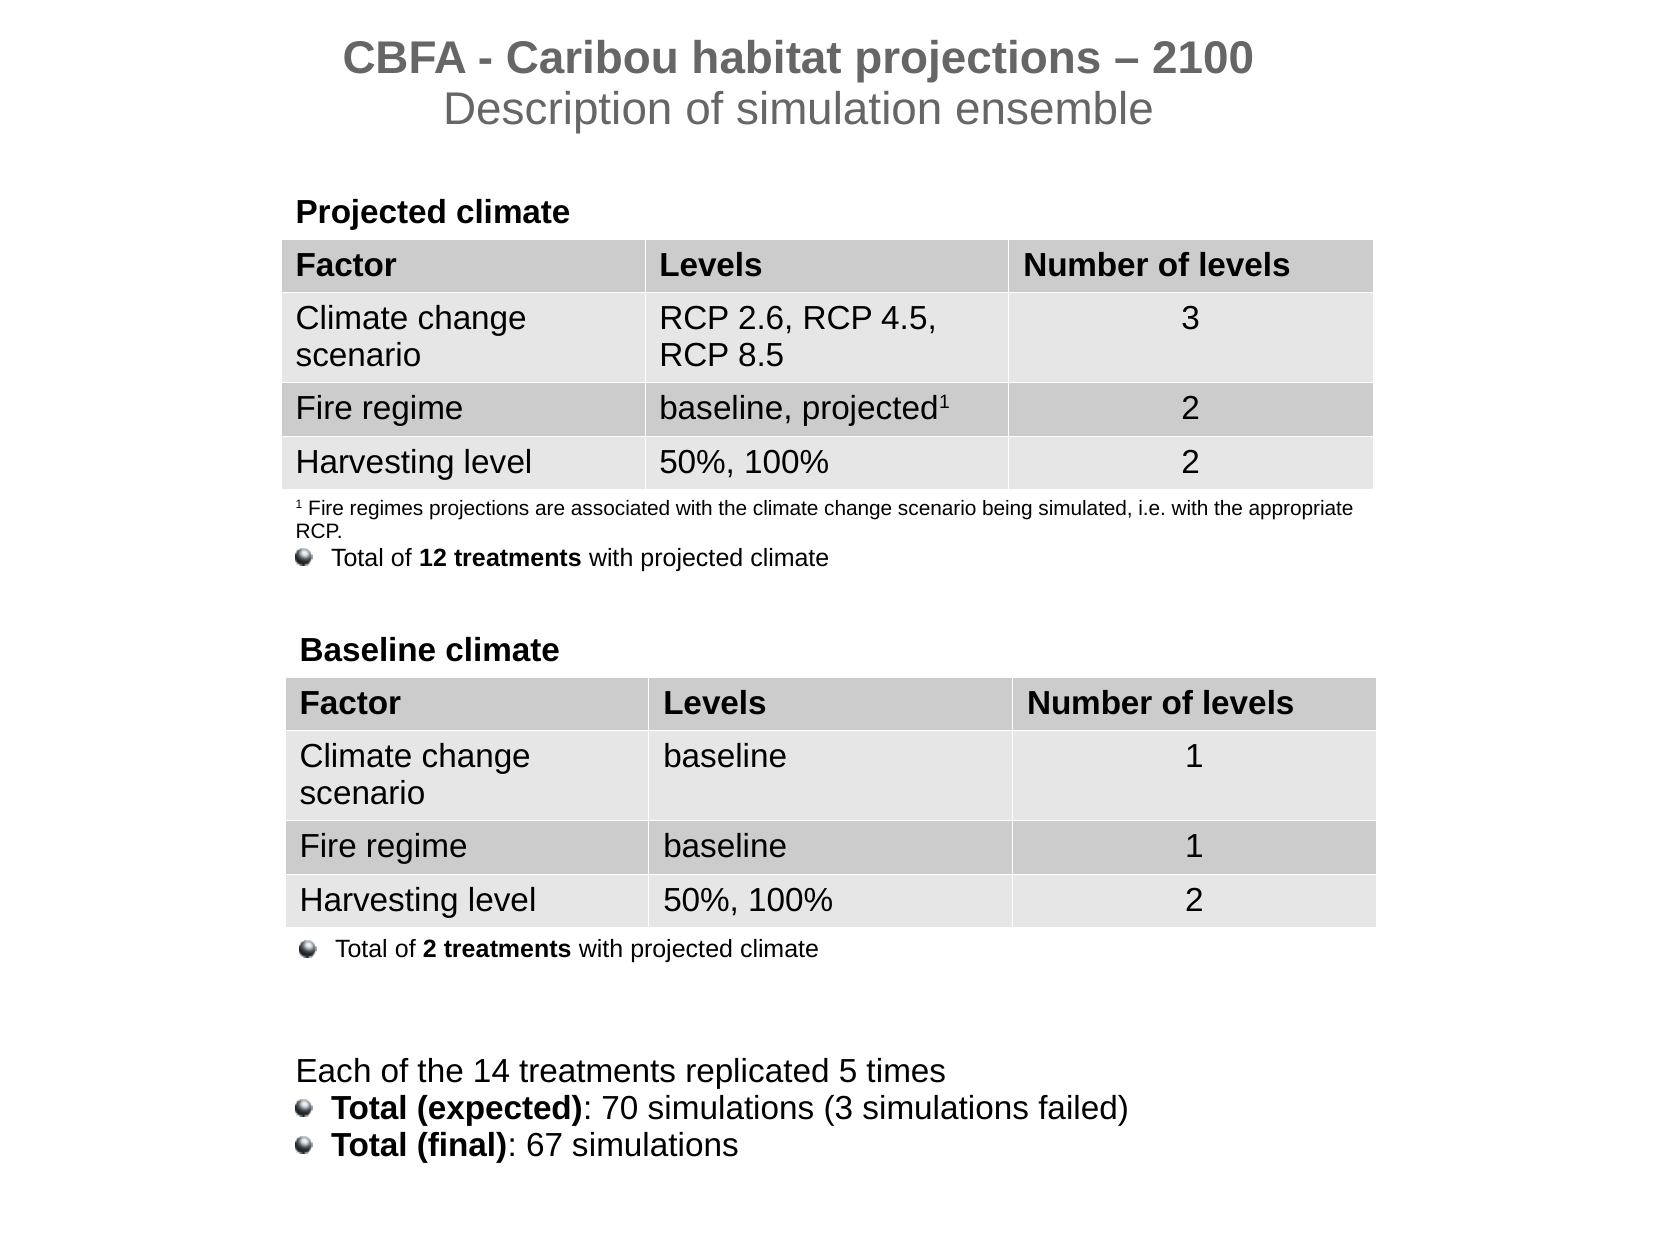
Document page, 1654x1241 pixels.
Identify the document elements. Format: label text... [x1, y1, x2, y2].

table_cell Fire regime [286, 821, 648, 874]
text_box Each of the 14 treatments replicated 5 times Total (expected): 70 simulations (3 simulations failed) Total (final): 67 simulations [280, 1045, 1229, 1173]
table_header Baseline climate [286, 625, 1376, 677]
table_cell Levels [646, 240, 1008, 292]
table_cell Factor [286, 678, 648, 730]
table_cell Number of levels [1009, 240, 1373, 292]
table_cell 1 Fire regimes projections are associated with the climate change scenario being simulated, i.e. with the appropriate RCP. Total of 12 treatments with projected climate [282, 490, 1373, 580]
table_cell Factor [282, 240, 645, 292]
table_cell baseline, projected1 [646, 383, 1008, 436]
table_cell Fire regime [282, 383, 645, 436]
table_cell baseline [649, 821, 1012, 874]
table_cell baseline [649, 731, 1012, 820]
table_cell 1 [1013, 731, 1376, 820]
table_cell Climate change scenario [286, 731, 648, 820]
table_cell Harvesting level [282, 437, 645, 489]
table_cell 50%, 100% [649, 875, 1012, 927]
table_cell Climate change scenario [282, 293, 645, 382]
table_cell Total of 2 treatments with projected climate [286, 928, 1376, 1018]
table_cell Number of levels [1013, 678, 1376, 730]
text_box CBFA - Caribou habitat projections – 2100 Description of simulation ensemble [327, 24, 1326, 142]
table_header Projected climate [282, 187, 1373, 239]
picture [295, 548, 313, 566]
table_cell Harvesting level [286, 875, 648, 927]
table_cell 2 [1009, 383, 1373, 436]
table_cell 2 [1009, 437, 1373, 489]
table_cell 50%, 100% [646, 437, 1008, 489]
table_cell RCP 2.6, RCP 4.5, RCP 8.5 [646, 293, 1008, 382]
picture [299, 940, 317, 958]
table_cell 3 [1009, 293, 1373, 382]
table_cell 2 [1013, 875, 1376, 927]
table_cell 1 [1013, 821, 1376, 874]
table_cell Levels [649, 678, 1012, 730]
